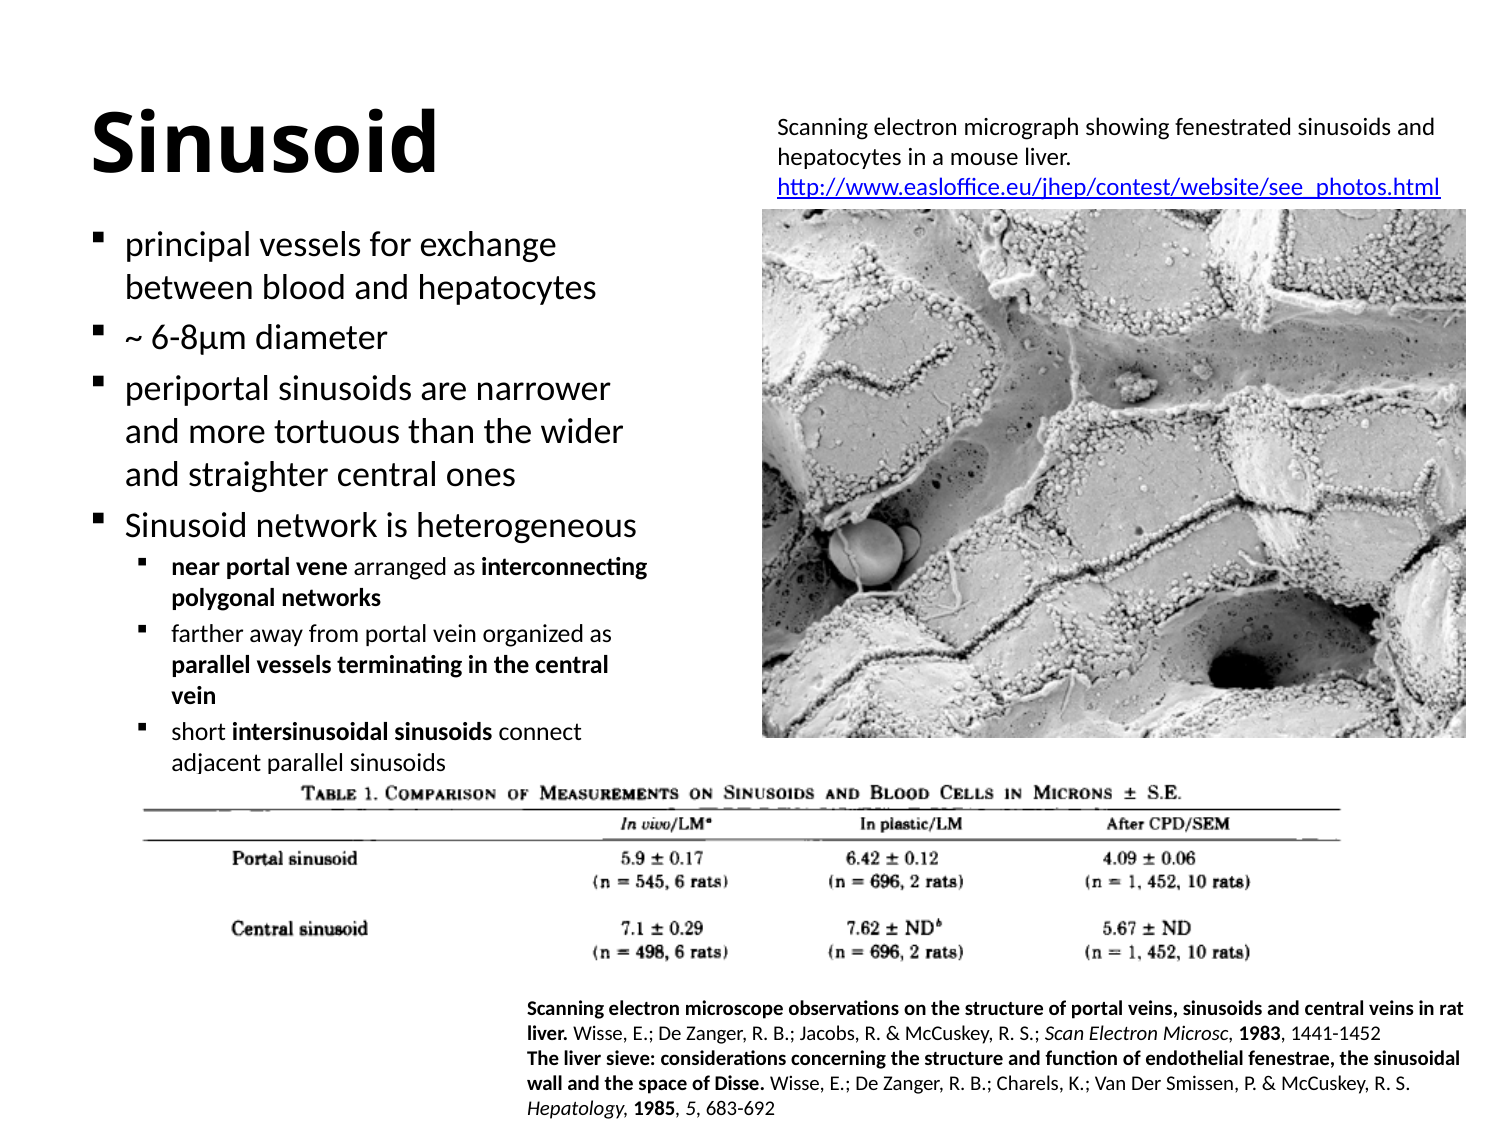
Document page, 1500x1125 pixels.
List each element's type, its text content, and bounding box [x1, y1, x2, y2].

picture [762, 209, 1466, 738]
picture [137, 774, 1351, 973]
text_box Scanning electron microscope observations on the structure of portal veins, sinusoids and central veins in rat liver. Wisse, E.; De Zanger, R. B.; Jacobs, R. & McCuskey, R. S.; Scan Electron Microsc, 1983, 1441-1452 The liver sieve: considerations concerning the structure and function of endothelial fenestrae, the sinusoidal wall and the space of Disse. Wisse, E.; De Zanger, R. B.; Charels, K.; Van Der Smissen, P. & McCuskey, R. S. Hepatology, 1985, 5, 683-692 [512, 987, 1488, 1125]
list principal vessels for exchange between blood and hepatocytes ~ 6-8µm diameter periportal sinusoids are narrower and more tortuous than the wider and straighter central ones Sinusoid network is heterogeneous near portal vene arranged as interconnecting polygonal networks farther away from portal vein organized as parallel vessels terminating in the central vein short intersinusoidal sinusoids connect adjacent parallel sinusoids [75, 212, 675, 791]
title Sinusoid [75, 45, 1425, 233]
text_box Scanning electron micrograph showing fenestrated sinusoids and hepatocytes in a mouse liver. http://www.easloffice.eu/jhep/contest/website/see_photos.html [762, 102, 1464, 238]
